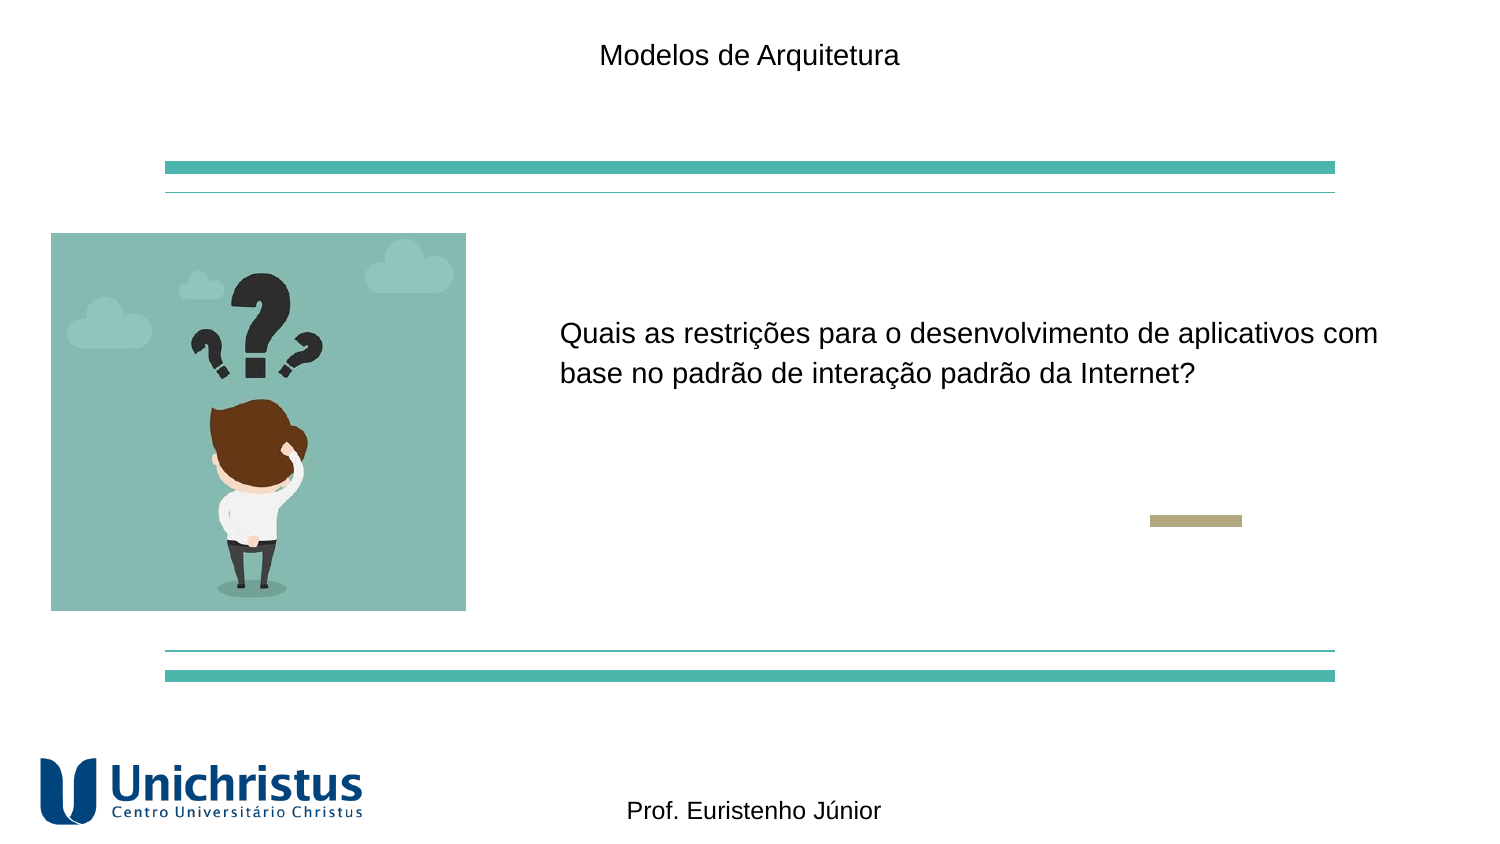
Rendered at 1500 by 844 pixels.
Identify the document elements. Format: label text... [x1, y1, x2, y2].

list Quais as restrições para o desenvolvimento de aplicativos com base no padrão de interação padrão da Internet? [544, 152, 1449, 750]
picture [35, 754, 367, 827]
title Modelos de Arquitetura [51, 20, 1449, 137]
picture [51, 233, 466, 611]
